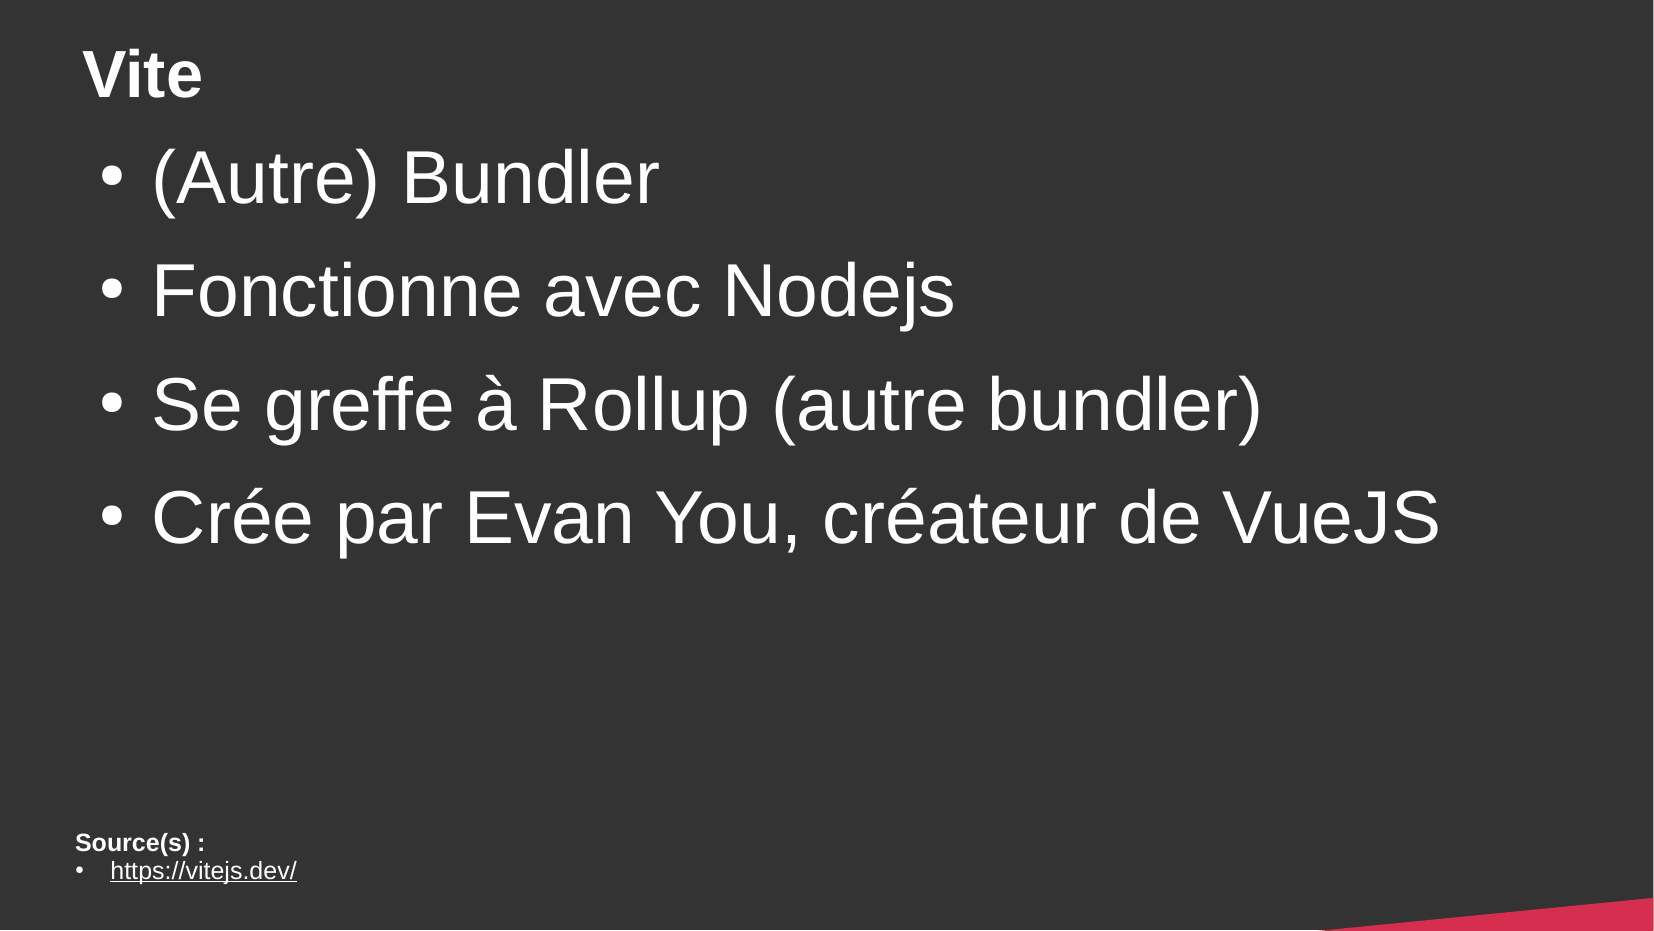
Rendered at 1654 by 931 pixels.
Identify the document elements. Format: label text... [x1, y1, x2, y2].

text_box Source(s) : https://vitejs.dev/ [60, 821, 1546, 931]
list (Autre) Bundler Fonctionne avec Nodejs Se greffe à Rollup (autre bundler) Crée par Evan You, créateur de VueJS [80, 135, 1619, 827]
title Vite [82, 37, 1571, 112]
text_box [1546, 897, 1654, 931]
